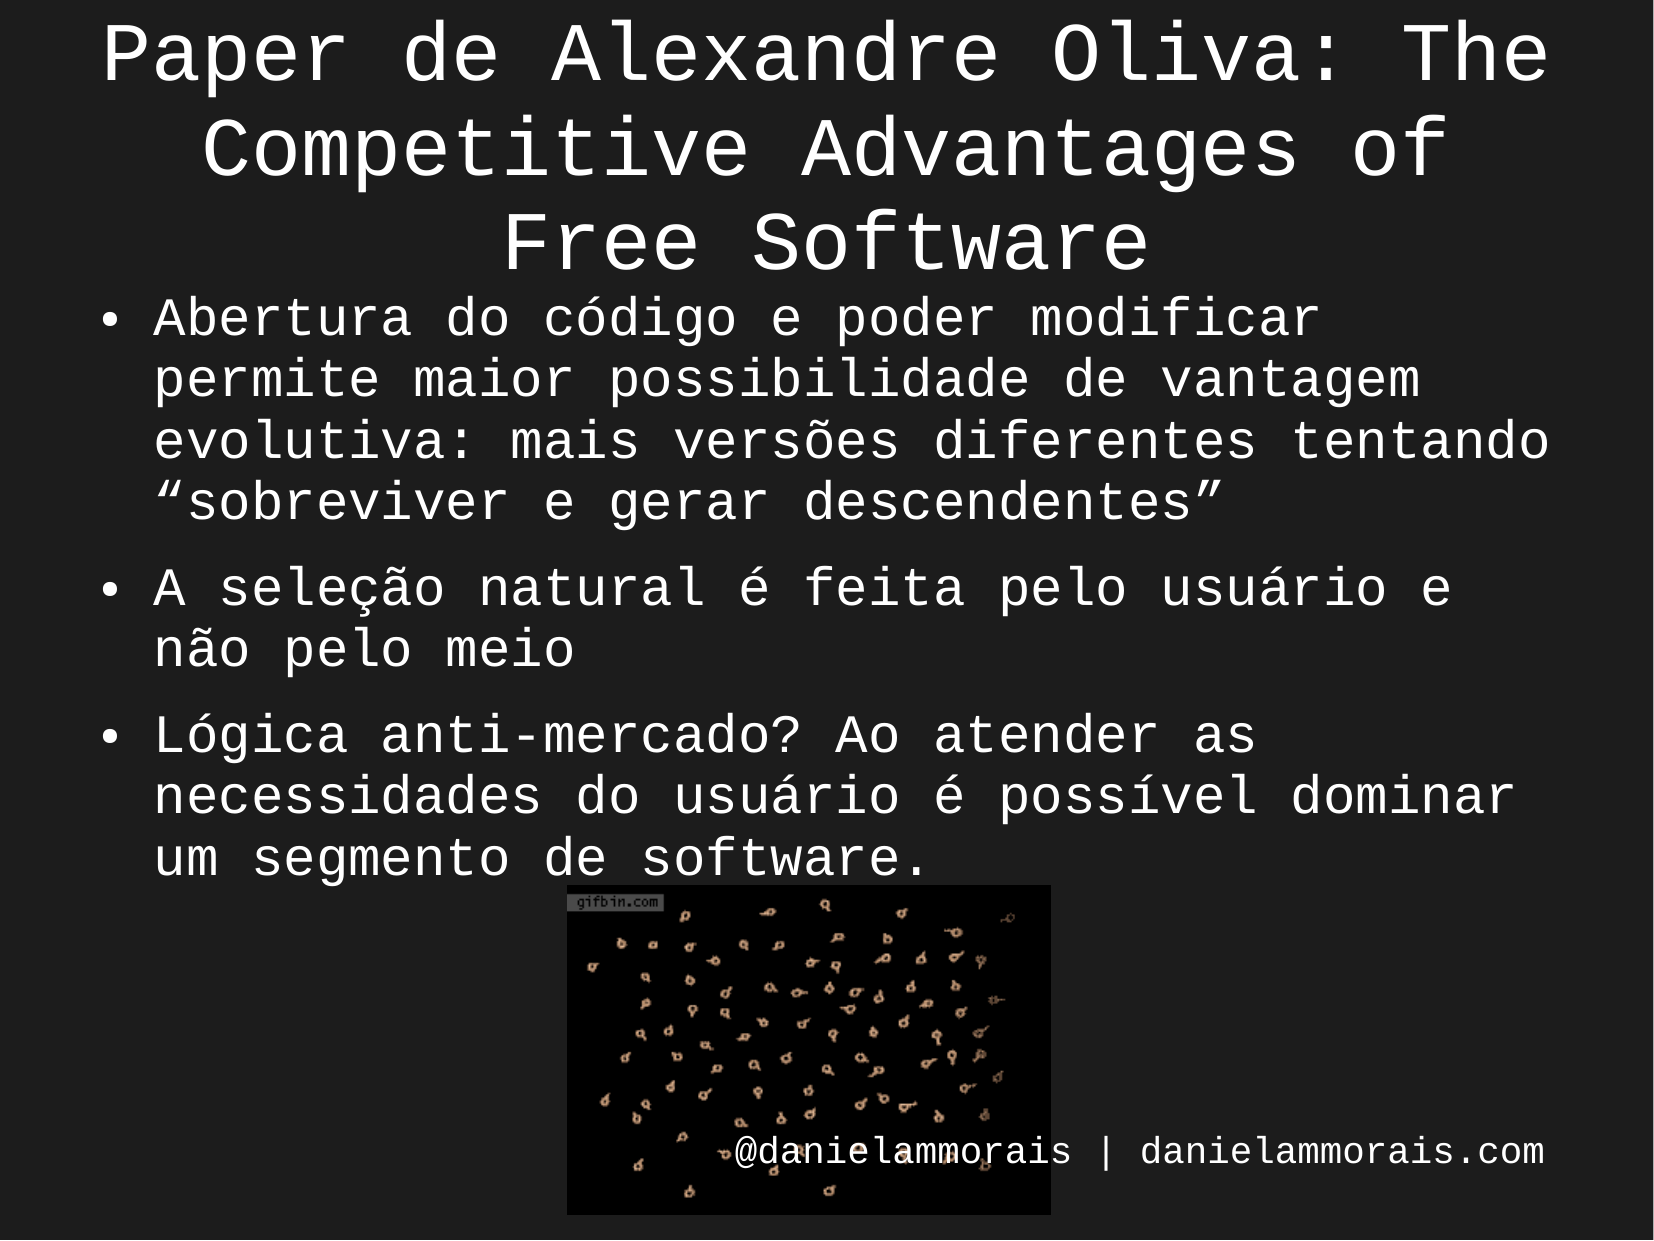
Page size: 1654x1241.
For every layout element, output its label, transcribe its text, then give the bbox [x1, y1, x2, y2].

text_box @danielammorais | danielammorais.com [720, 1125, 1654, 1226]
title Paper de Alexandre Oliva: The Competitive Advantages of Free Software [82, 11, 1571, 290]
picture [567, 885, 1051, 1216]
list Abertura do código e poder modificar permite maior possibilidade de vantagem evolutiva: mais versões diferentes tentando “sobreviver e gerar descendentes” A seleção natural é feita pelo usuário e não pelo meio Lógica anti-mercado? Ao atender as necessidades do usuário é possível dominar um segmento de software. [82, 290, 1571, 1010]
